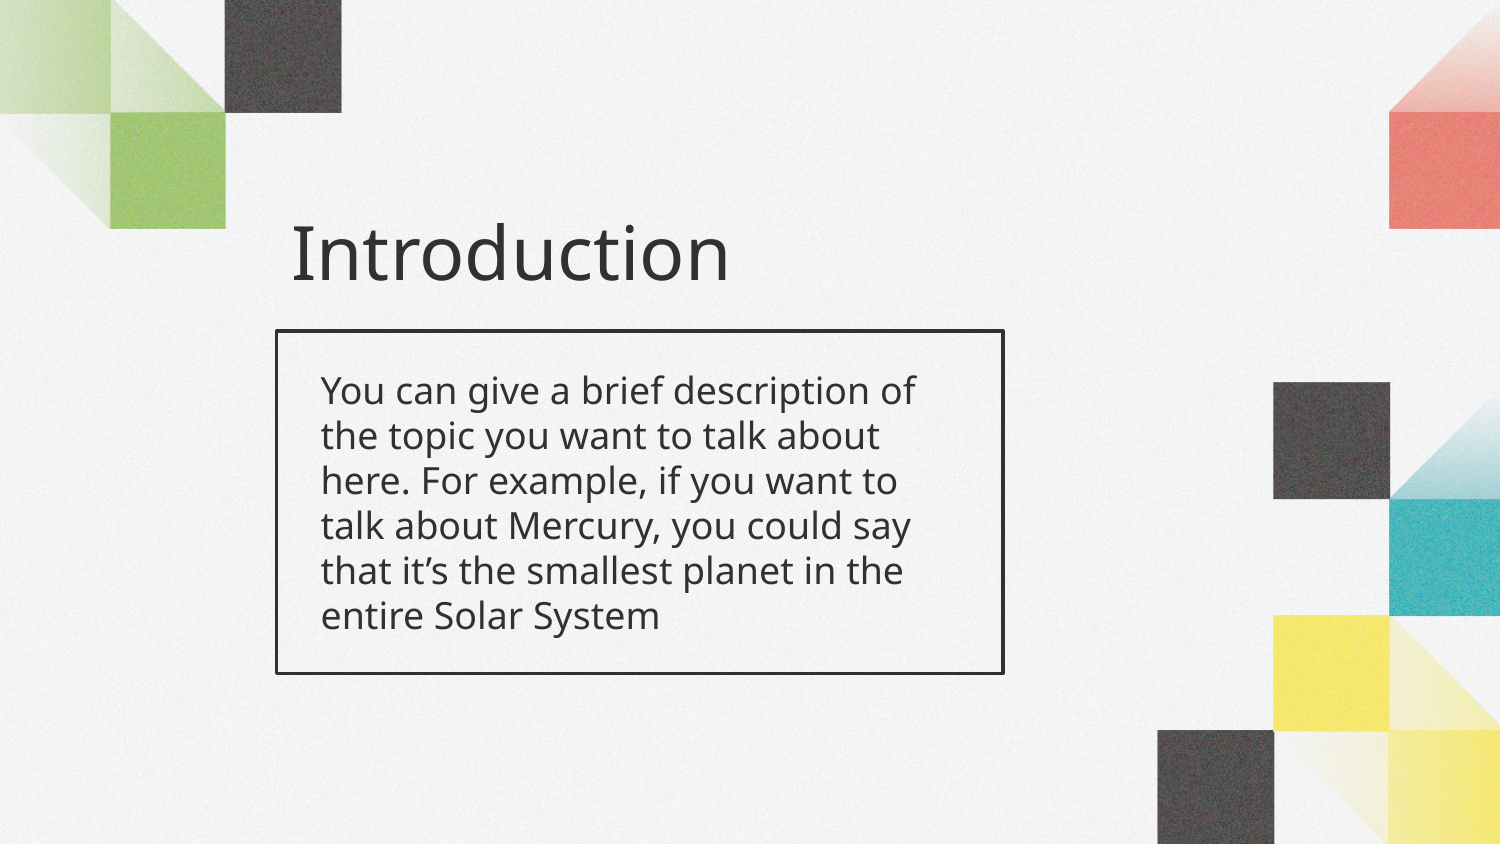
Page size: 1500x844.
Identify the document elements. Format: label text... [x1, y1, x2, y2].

title Introduction [276, 170, 1003, 329]
subtitle You can give a brief description of the topic you want to talk about here. For example, if you want to talk about Mercury, you could say that it’s the smallest planet in the entire Solar System [276, 331, 1003, 674]
picture [0, 0, 1500, 844]
